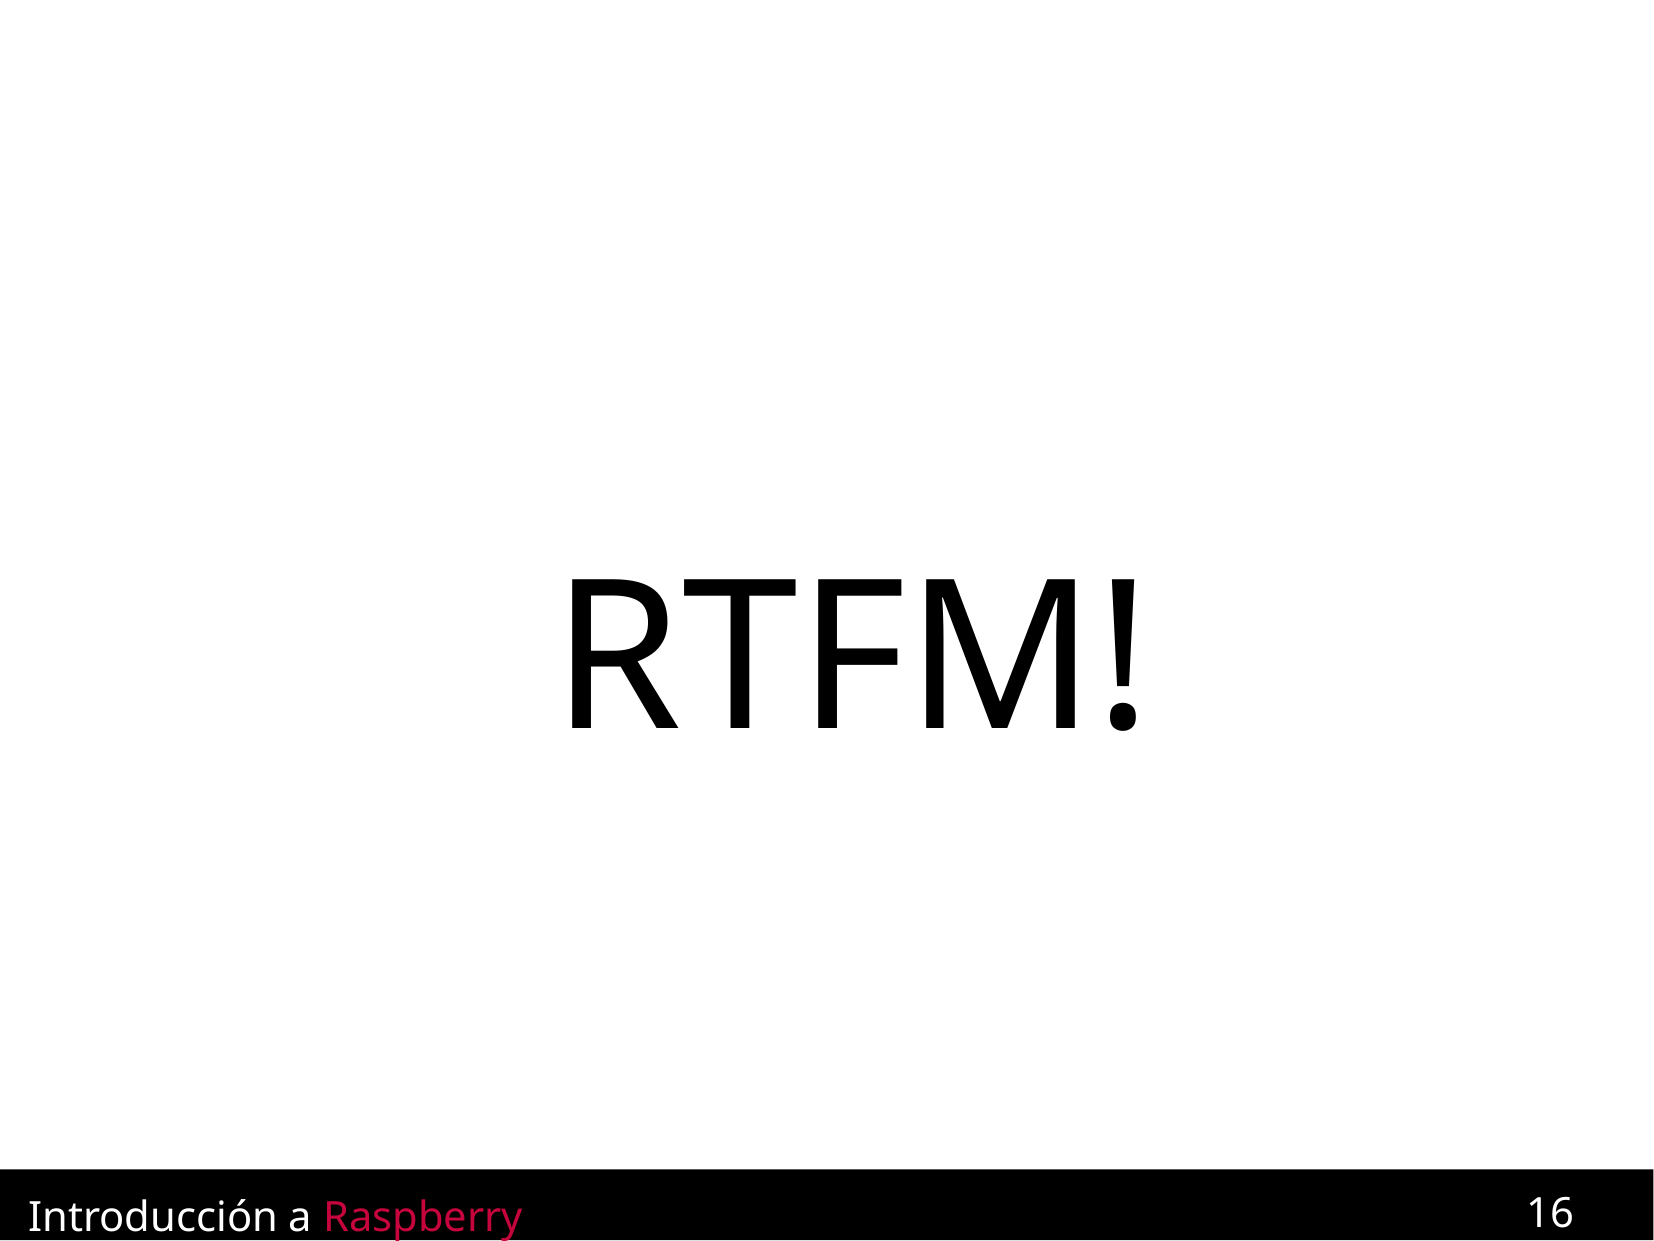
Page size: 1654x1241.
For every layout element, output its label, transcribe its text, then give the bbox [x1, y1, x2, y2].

text_box [0, 0, 1654, 1241]
text_box Introducción a Raspberry Pi [13, 1179, 556, 1241]
text_box <number> [1521, 1175, 1654, 1241]
text_box RTFM! [538, 498, 1116, 742]
